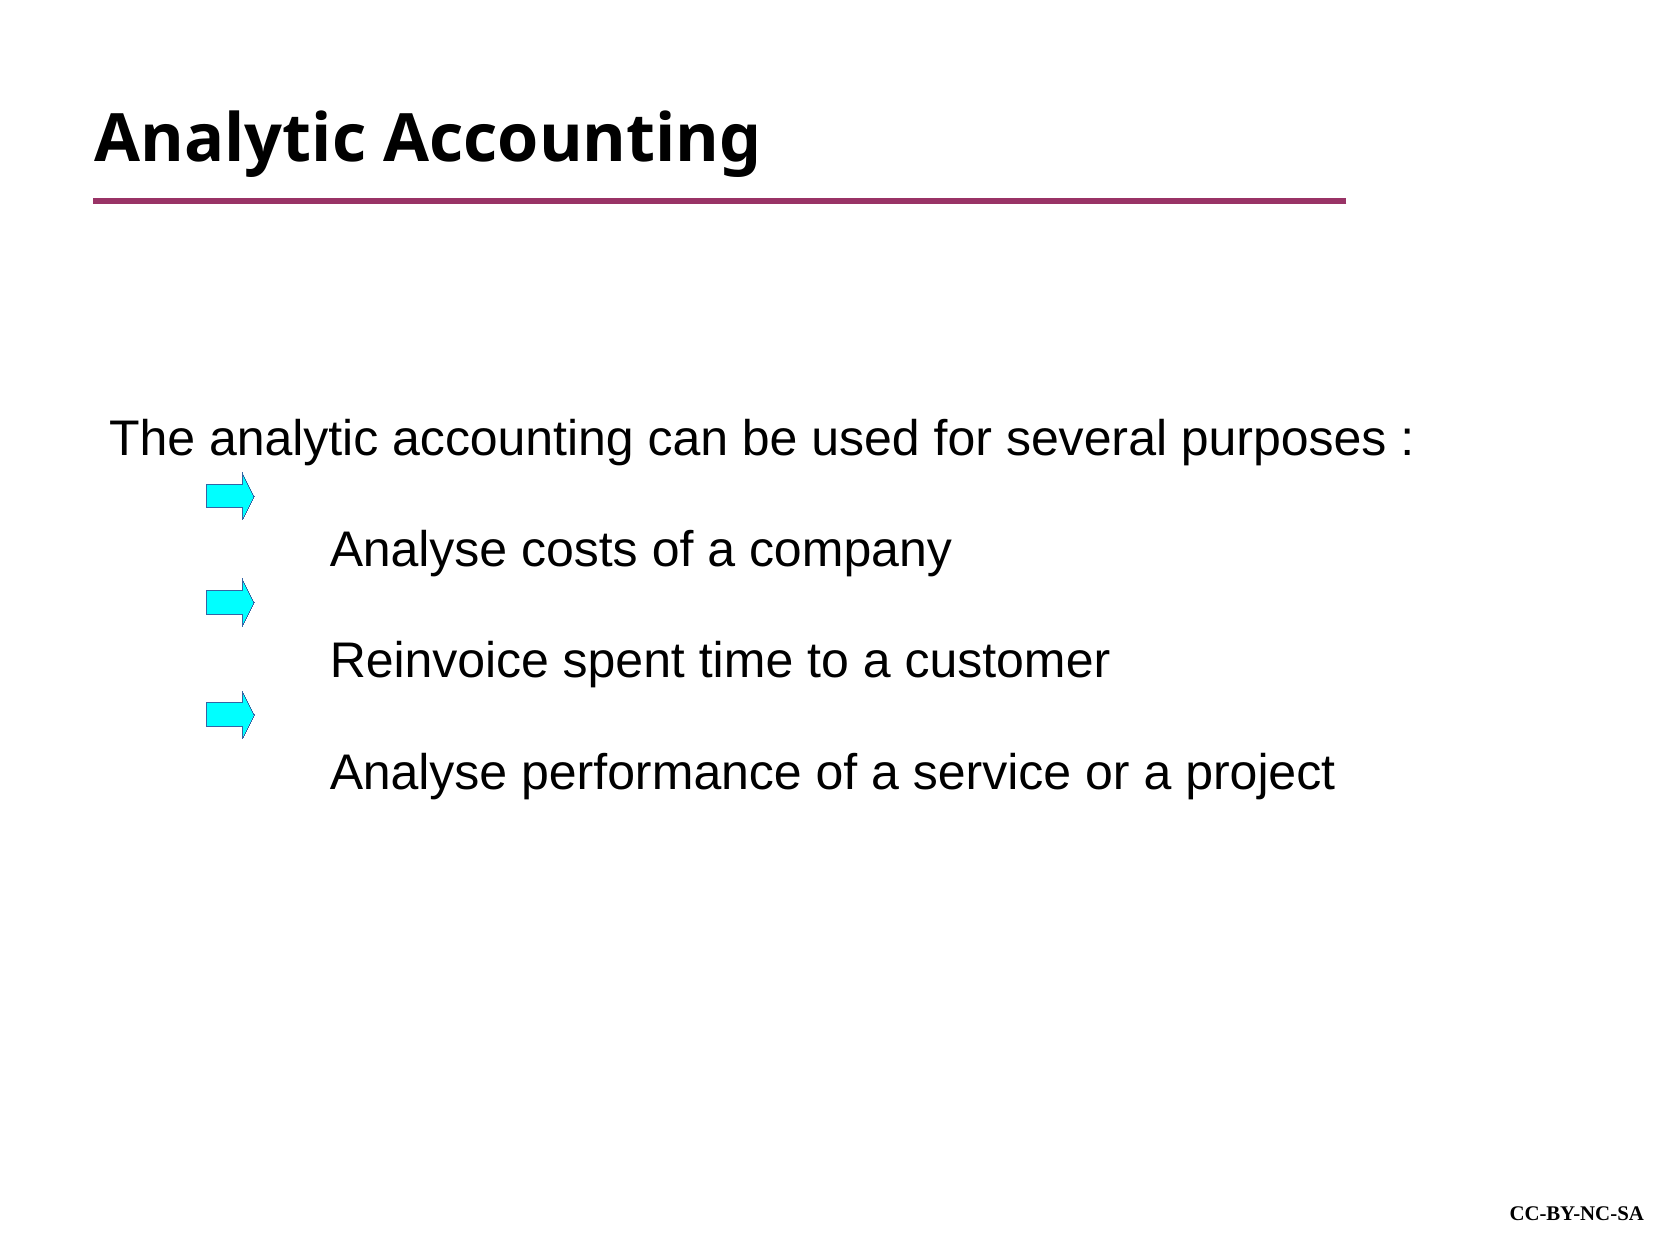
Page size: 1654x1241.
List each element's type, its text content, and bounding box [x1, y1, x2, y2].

title Analytic Accounting [94, 31, 1571, 239]
text_box [206, 472, 255, 520]
text_box [206, 691, 255, 739]
text_box The analytic accounting can be used for several purposes : Analyse costs of a company Reinvoice spent time to a customer Analyse performance of a service or a project [94, 346, 1560, 756]
text_box [206, 578, 255, 627]
